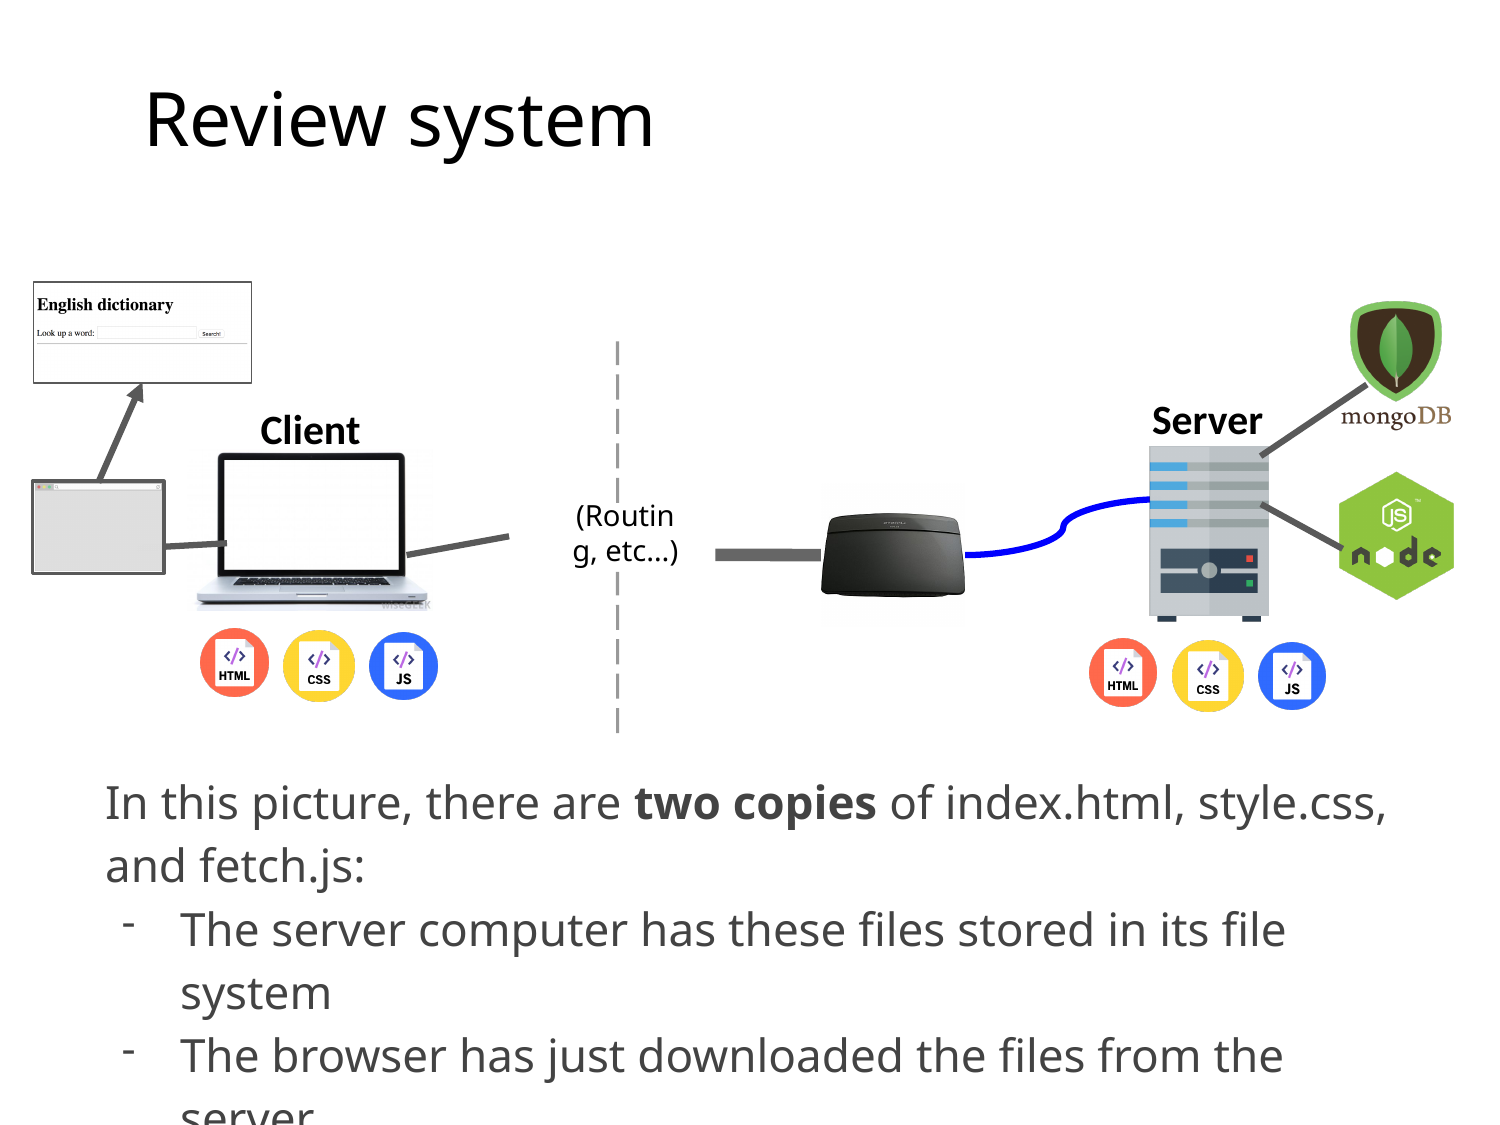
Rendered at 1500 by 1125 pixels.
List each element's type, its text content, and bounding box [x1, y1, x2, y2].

list In this picture, there are two copies of index.html, style.css, and fetch.js: The server computer has these files stored in its file system The browser has just downloaded the files from the server [89, 750, 1411, 1074]
picture [369, 632, 438, 700]
picture [1258, 642, 1326, 710]
picture [283, 630, 355, 702]
picture [187, 449, 433, 611]
picture [1089, 638, 1157, 707]
title Review system [128, 56, 1372, 183]
picture [1324, 282, 1468, 450]
picture [821, 483, 965, 627]
picture [1172, 640, 1244, 712]
picture [200, 628, 269, 697]
picture [1114, 475, 1302, 630]
text_box Server [1085, 361, 1331, 475]
text_box Client [188, 371, 434, 484]
picture [1330, 470, 1462, 602]
picture [34, 282, 251, 383]
text_box (Routing, etc…) [509, 456, 727, 618]
picture [34, 482, 163, 572]
